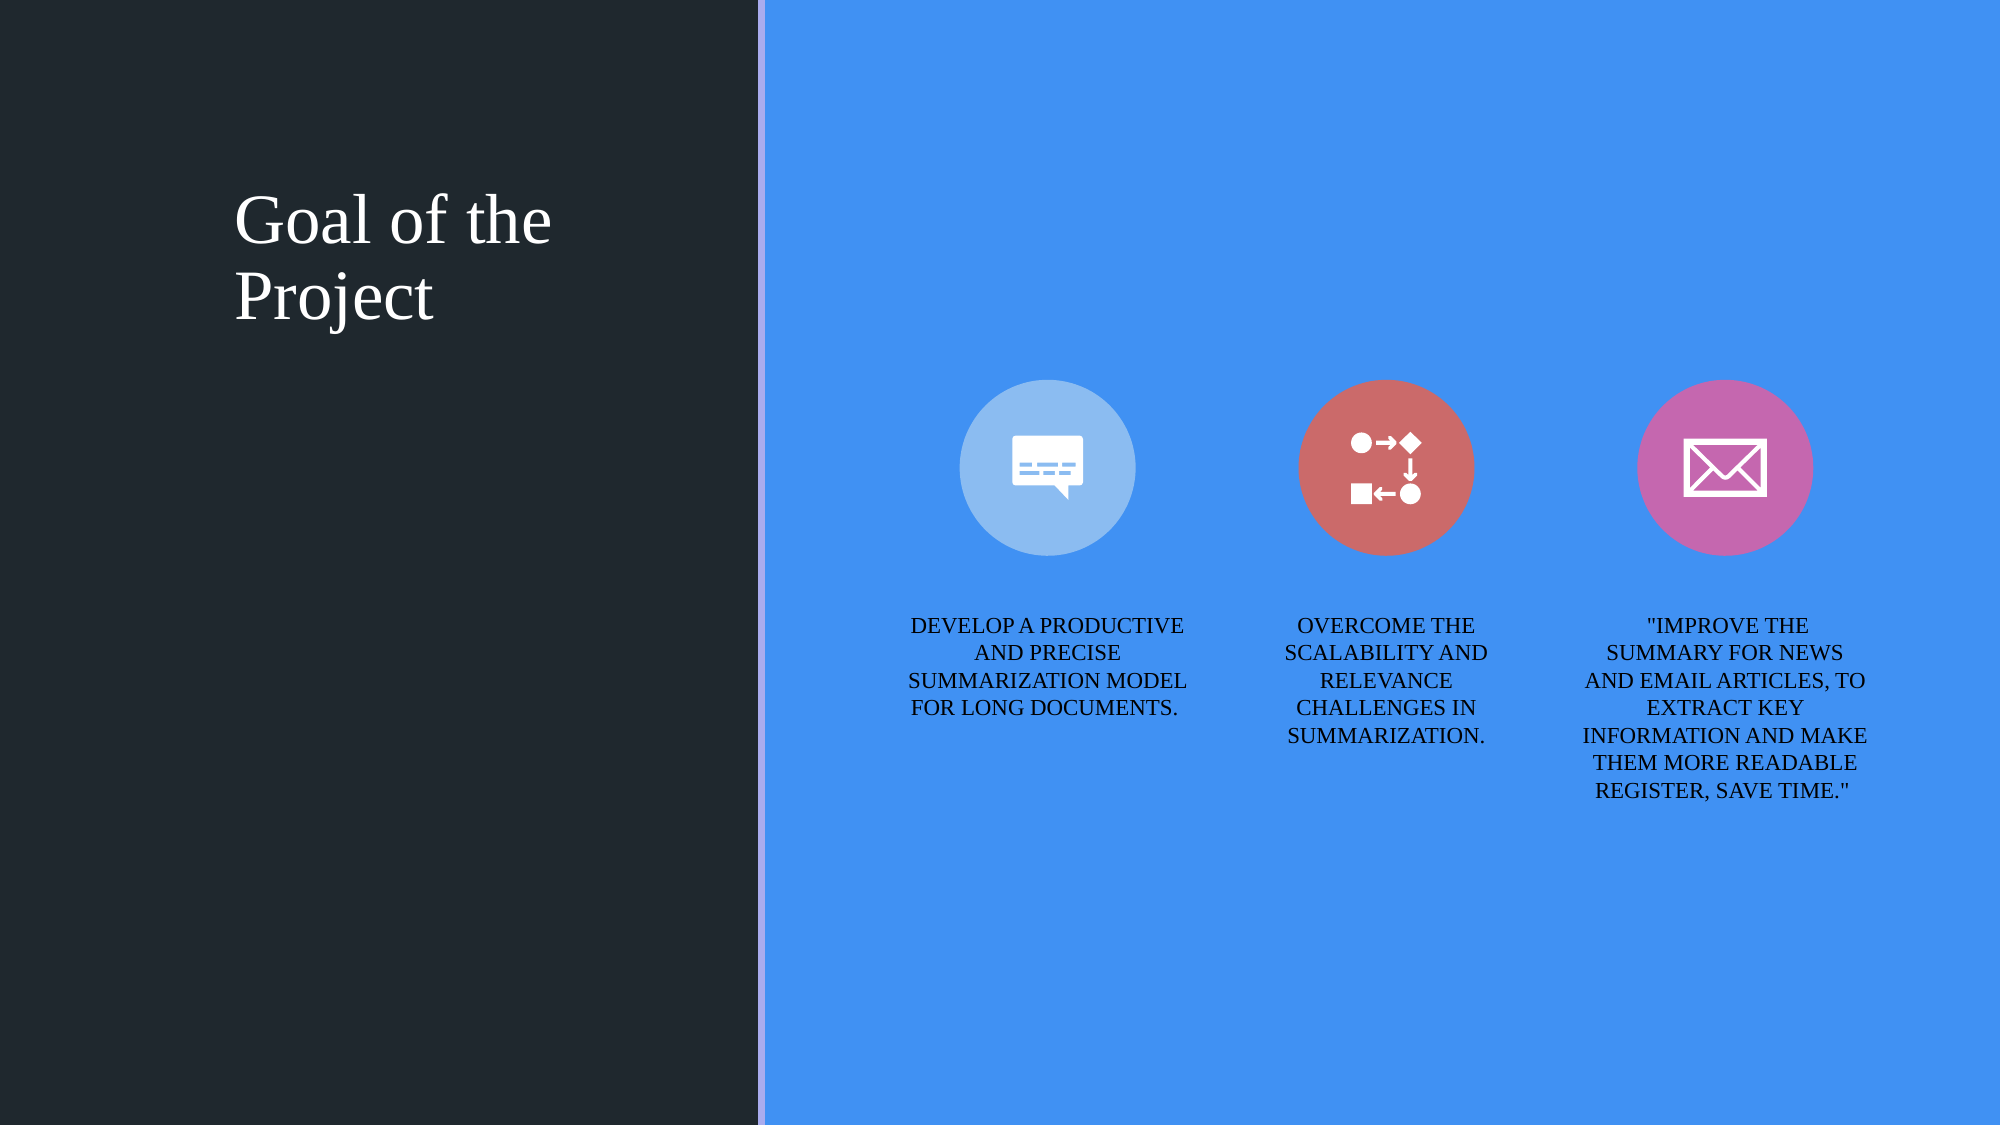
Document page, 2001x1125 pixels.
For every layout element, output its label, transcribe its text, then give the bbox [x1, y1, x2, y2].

text_box "Improve the summary for news and email articles, To extract key information and make them more readable register, save time." [1581, 610, 1870, 788]
title Goal of the Project [219, 174, 688, 719]
text_box [0, 0, 2000, 1125]
text_box Overcome the scalability and relevance challenges in summarization. [1242, 610, 1531, 788]
text_box Develop a productive and precise summarization model for long documents. [903, 610, 1192, 788]
